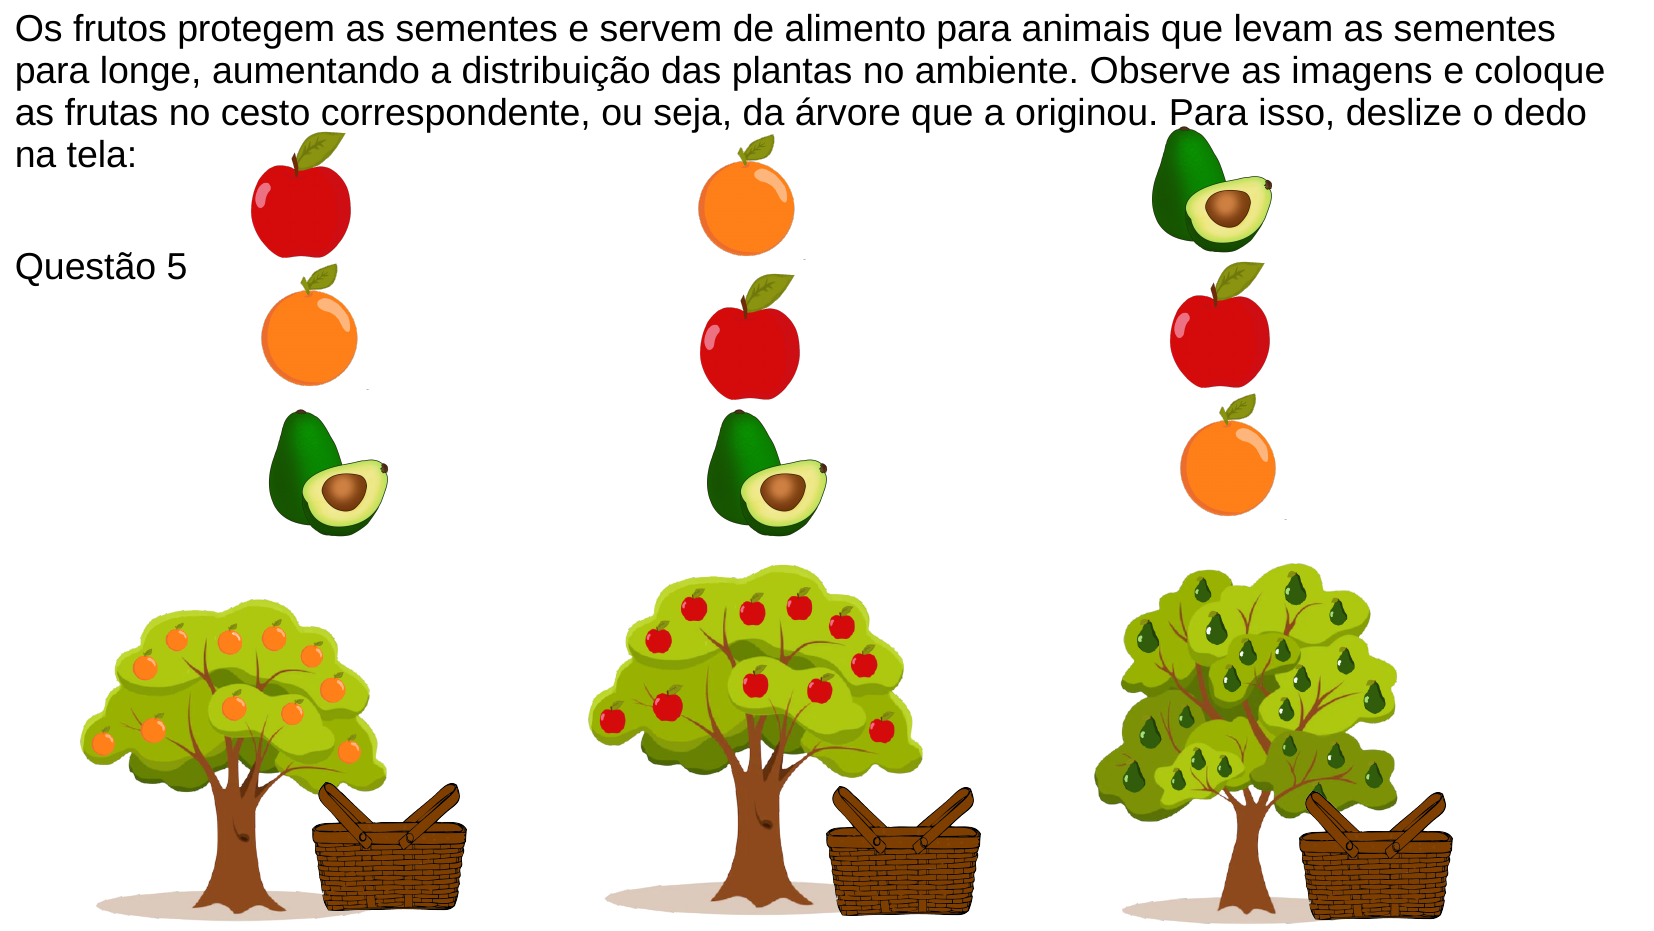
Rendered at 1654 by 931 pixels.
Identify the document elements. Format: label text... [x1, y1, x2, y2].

picture [681, 118, 810, 260]
picture [1163, 260, 1291, 520]
text_box Os frutos protegem as sementes e servem de alimento para animais que levam as sementes para longe, aumentando a distribuição das plantas no ambiente. Observe as imagens e coloque as frutas no cesto correspondente, ou seja, da árvore que a originou. Para isso, deslize o dedo na tela: [0, 0, 1654, 183]
picture [1138, 118, 1280, 259]
picture [70, 401, 467, 931]
picture [244, 130, 373, 390]
text_box Questão 5 [0, 237, 237, 337]
picture [577, 272, 981, 931]
picture [1086, 549, 1453, 931]
